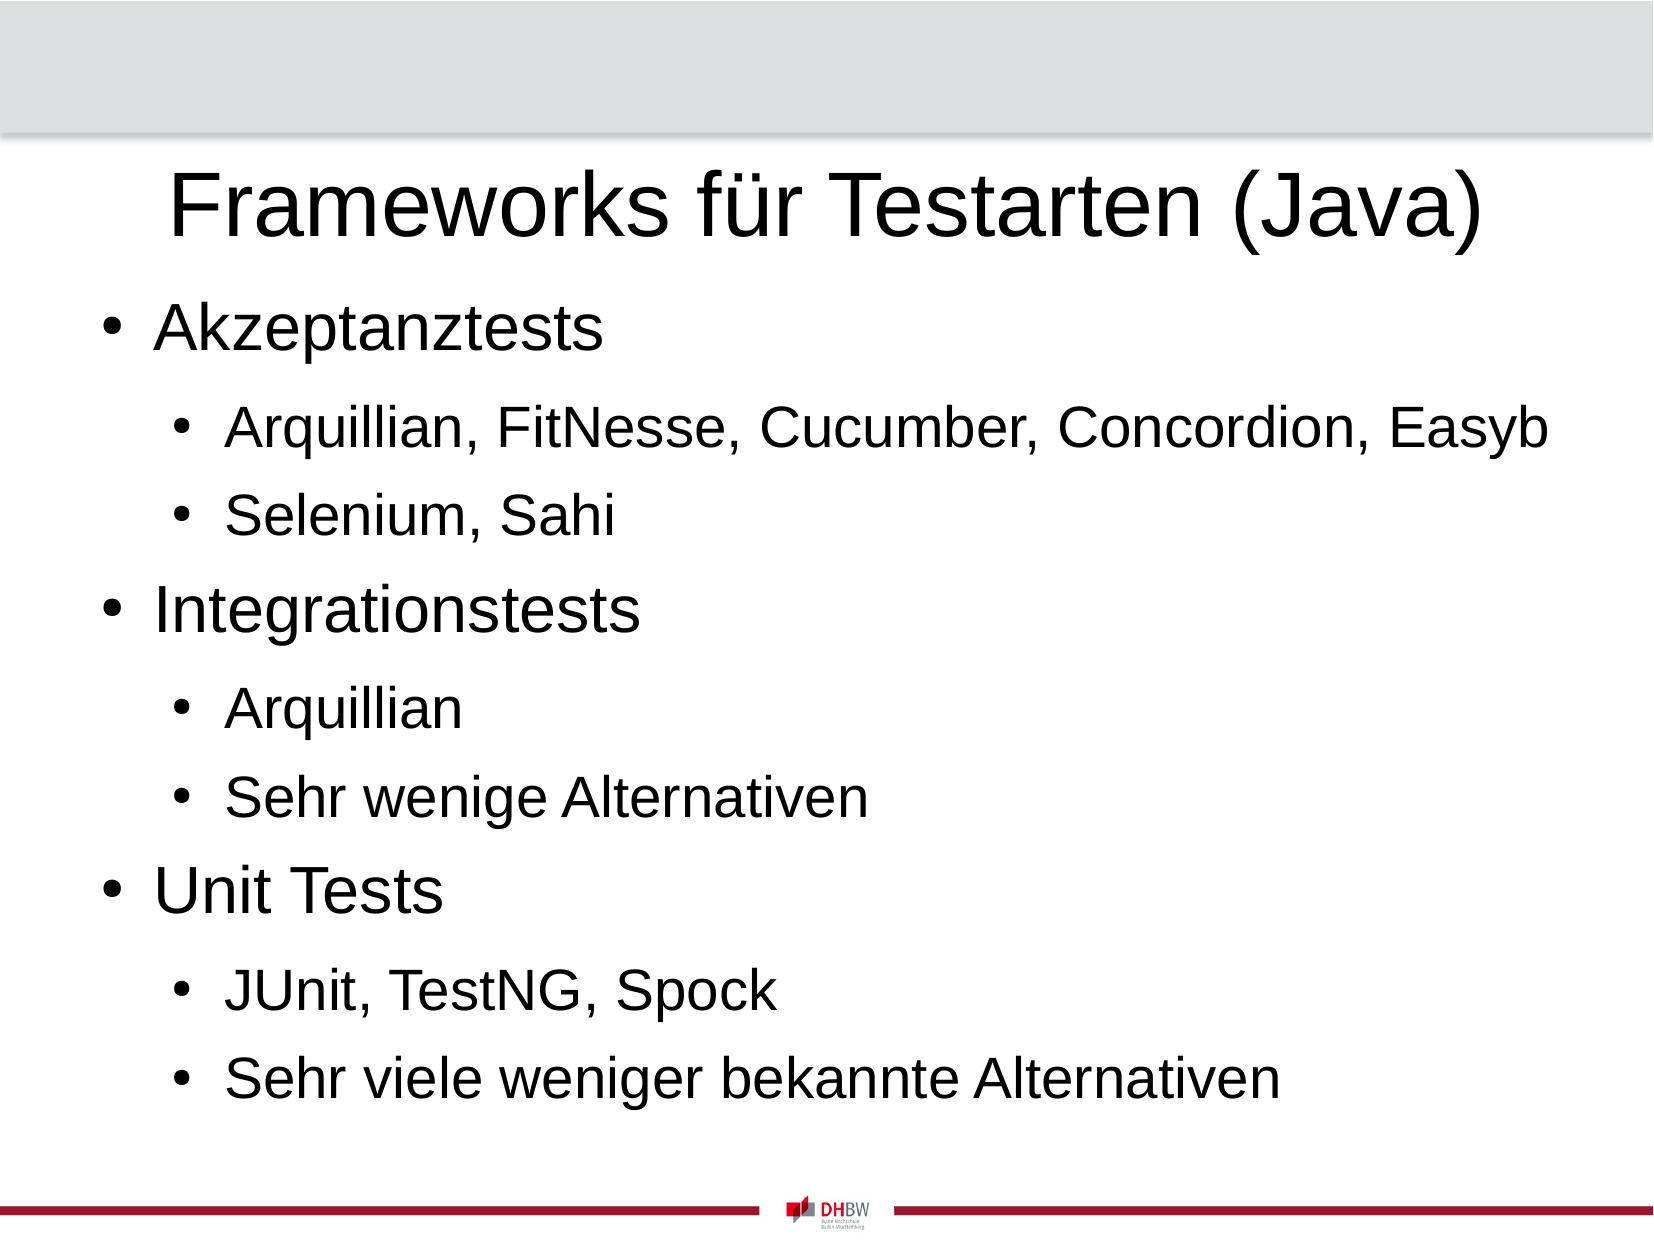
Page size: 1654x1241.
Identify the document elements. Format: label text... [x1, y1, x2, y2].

picture [0, 1, 1654, 1237]
list Akzeptanztests Arquillian, FitNesse, Cucumber, Concordion, Easyb Selenium, Sahi Integrationstests Arquillian Sehr wenige Alternativen Unit Tests JUnit, TestNG, Spock Sehr viele weniger bekannte Alternativen [82, 290, 1571, 1112]
title Frameworks für Testarten (Java) [82, 147, 1571, 257]
